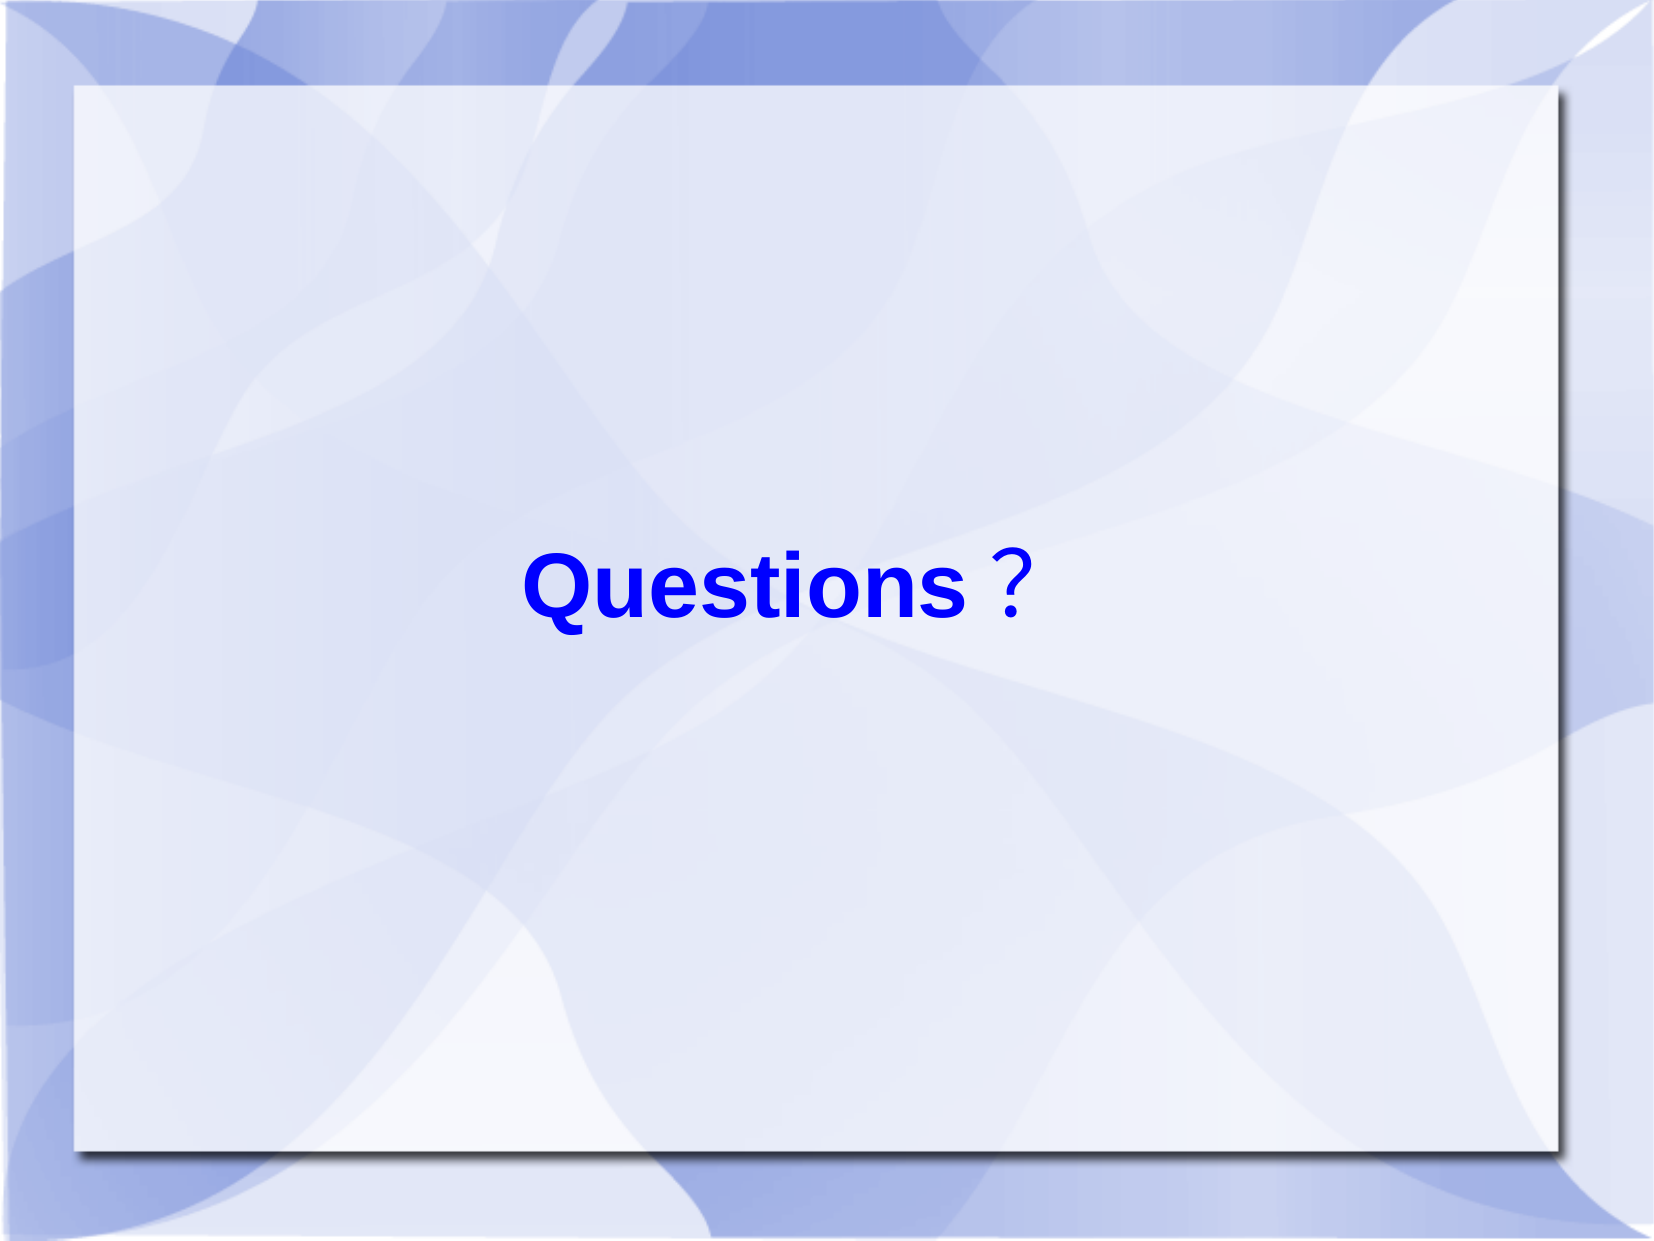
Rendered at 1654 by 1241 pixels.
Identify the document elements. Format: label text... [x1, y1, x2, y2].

title Questions？ [75, 481, 1528, 674]
picture [0, 0, 1654, 1241]
